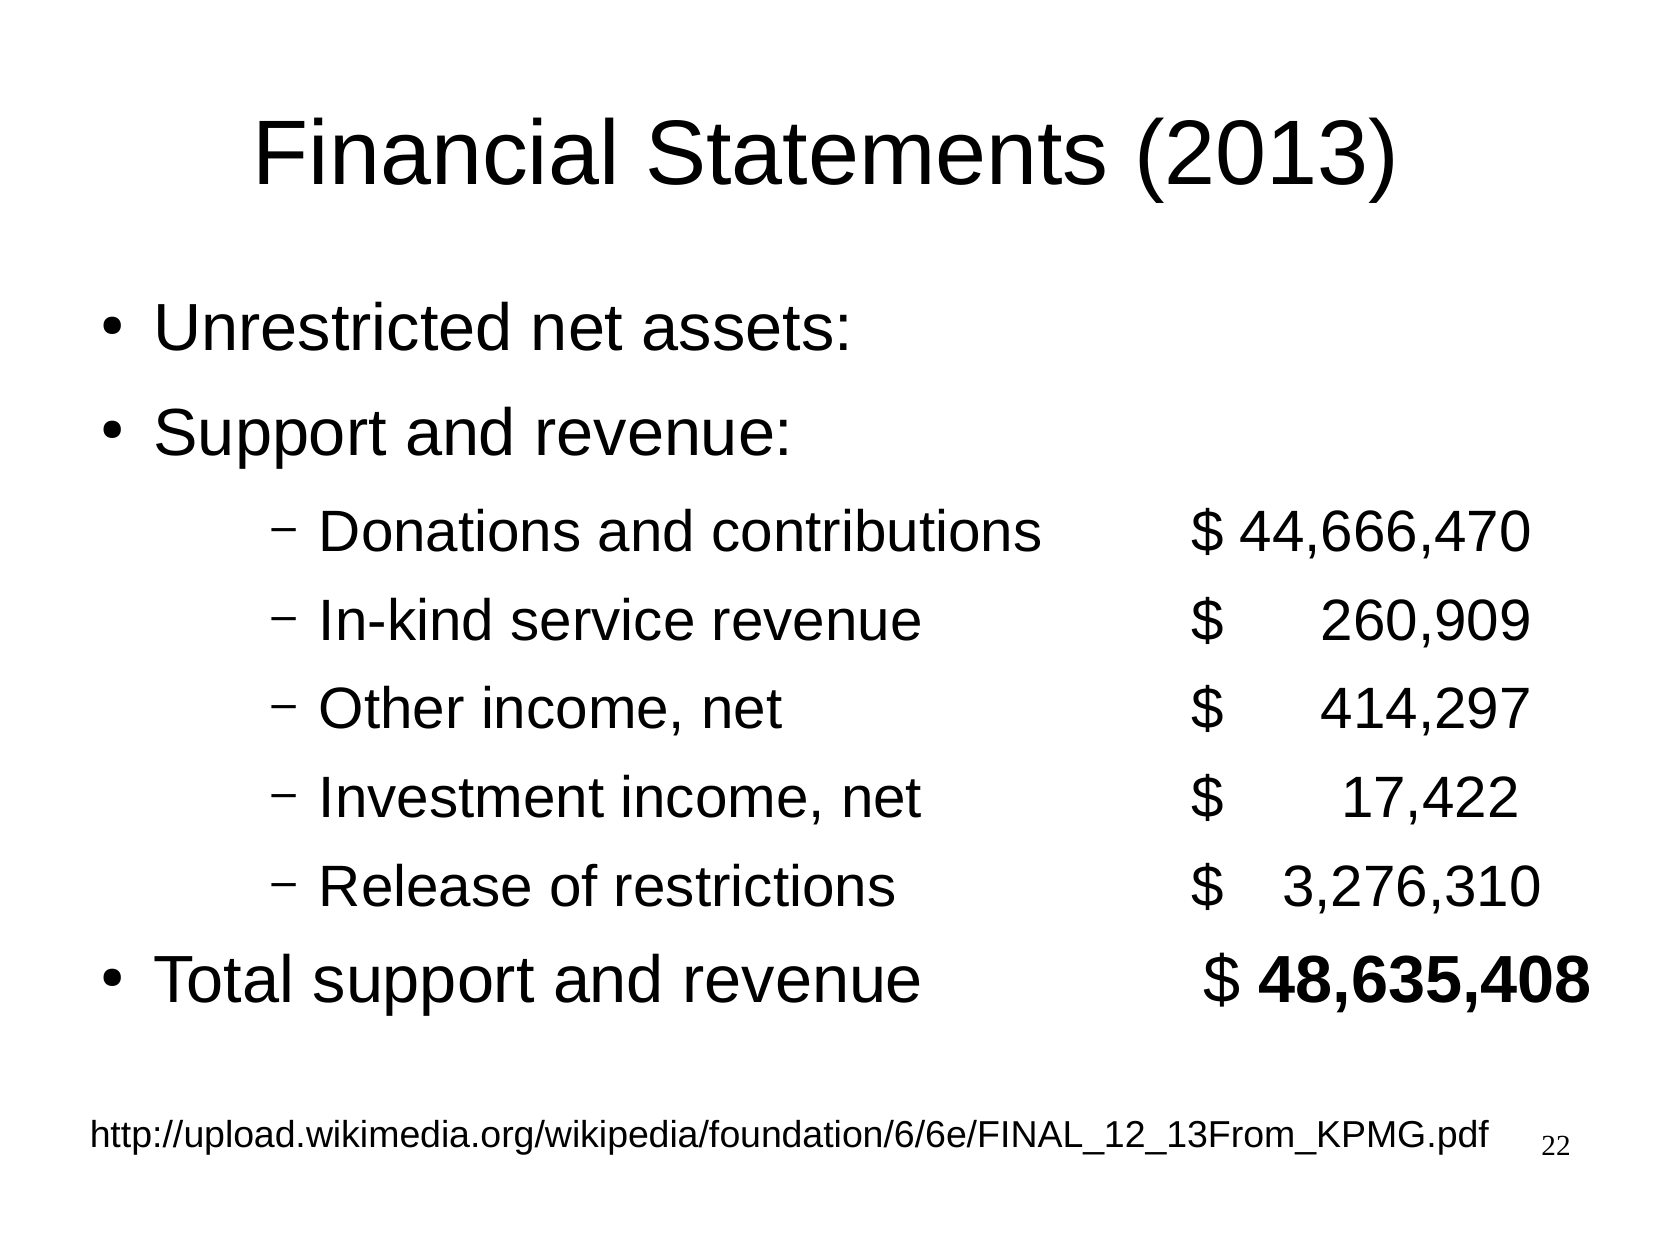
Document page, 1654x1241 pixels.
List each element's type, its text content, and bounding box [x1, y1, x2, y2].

title Financial Statements (2013) [82, 49, 1571, 257]
text_box http://upload.wikimedia.org/wikipedia/foundation/6/6e/FINAL_12_13From_KPMG.pdf [75, 1105, 1505, 1163]
list Unrestricted net assets: Support and revenue: Donations and contributions $ 44,666,470 In-kind service revenue $ 260,909 Other income, net $ 414,297 Investment income, net $ 17,422 Release of restrictions $ 3,276,310 Total support and revenue $ 48,635,408 [82, 290, 1613, 1051]
